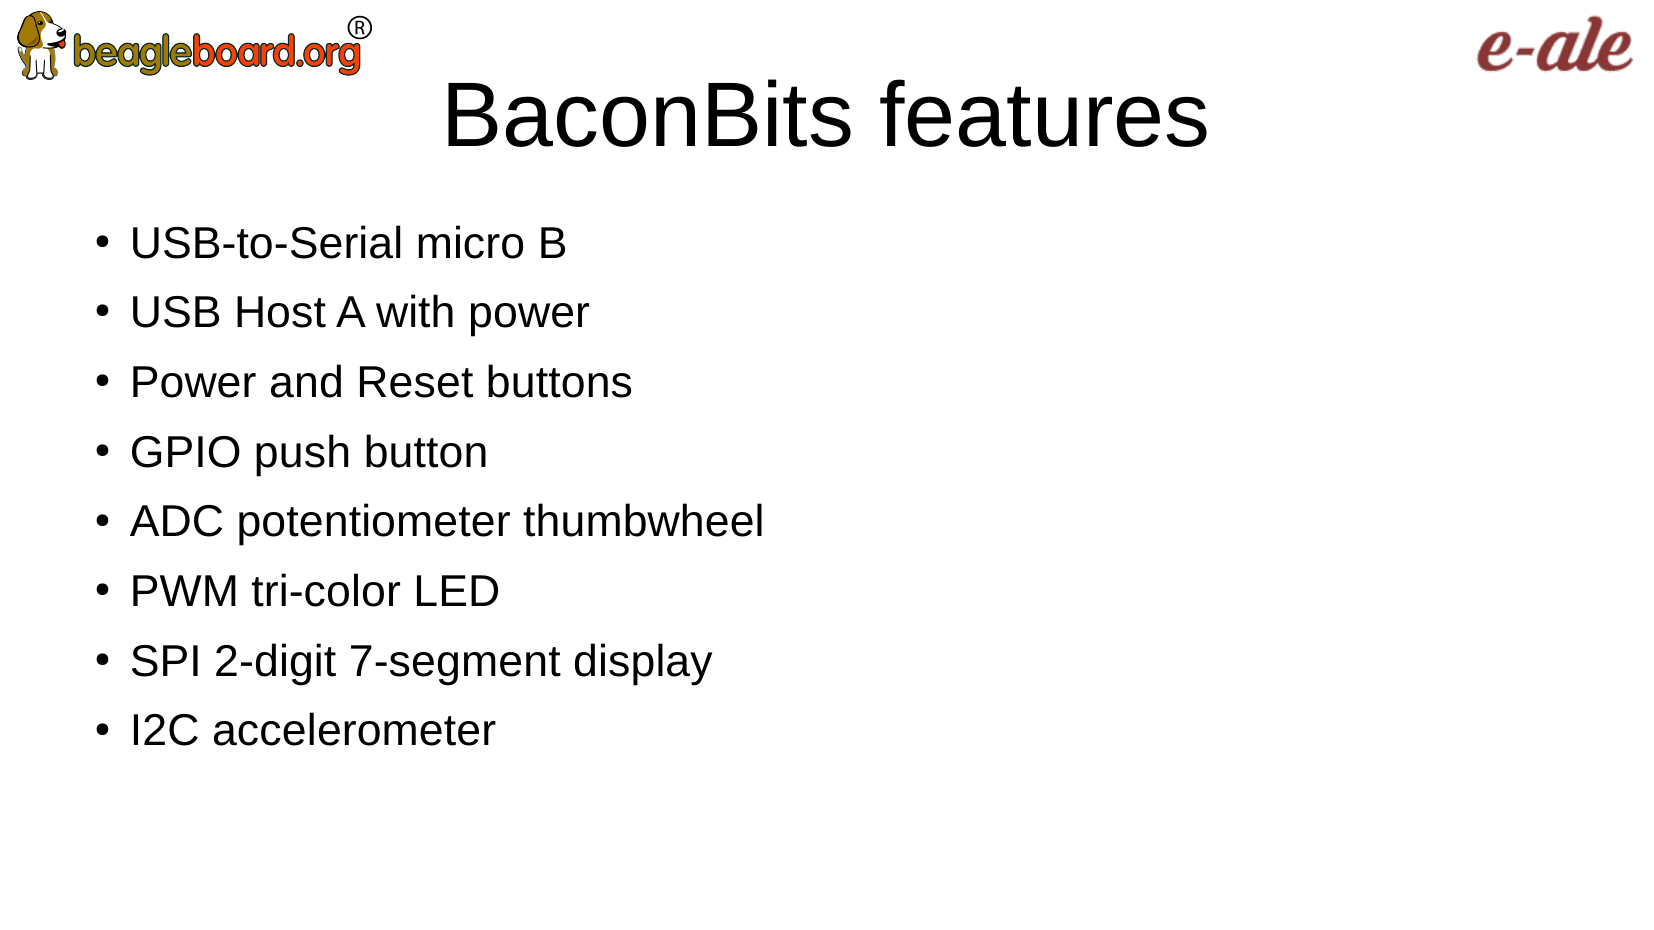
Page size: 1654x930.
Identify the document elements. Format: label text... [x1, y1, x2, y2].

picture [1475, 14, 1636, 74]
title BaconBits features [82, 37, 1571, 193]
picture [17, 11, 372, 80]
list USB-to-Serial micro B USB Host A with power Power and Reset buttons GPIO push button ADC potentiometer thumbwheel PWM tri-color LED SPI 2-digit 7-segment display I2C accelerometer [82, 217, 1571, 757]
